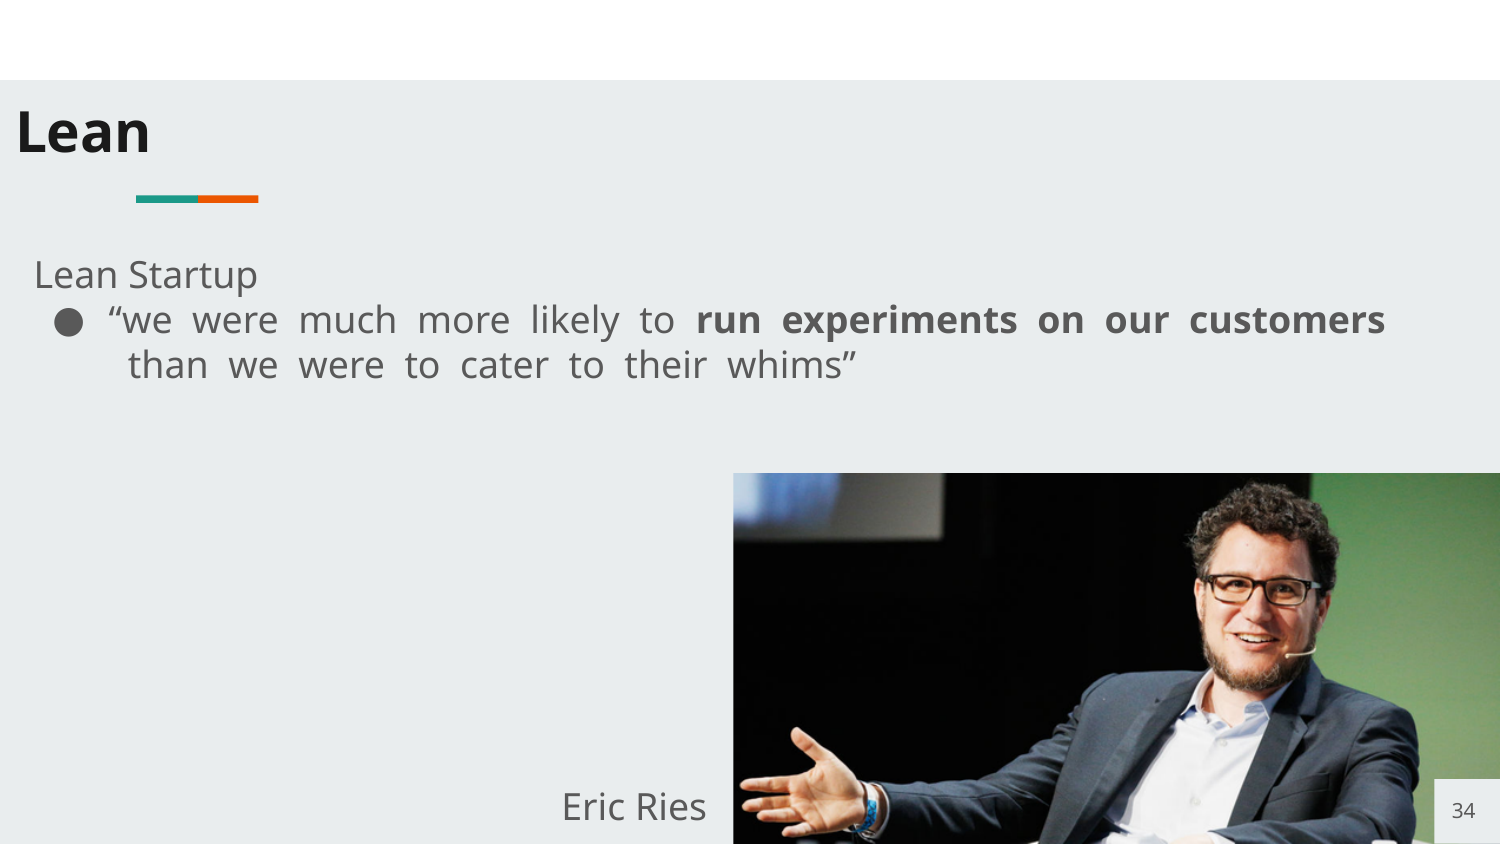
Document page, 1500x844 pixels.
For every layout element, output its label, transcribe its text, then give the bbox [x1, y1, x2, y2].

text_box Eric Ries [546, 767, 734, 844]
title Lean [0, 80, 1101, 181]
text_box [1491, 779, 1500, 844]
slide_number <number> [1400, 779, 1491, 844]
subtitle Lean Startup “we were much more likely to run experiments on our customers than we were to cater to their whims” [18, 235, 1466, 787]
picture [733, 473, 1500, 844]
